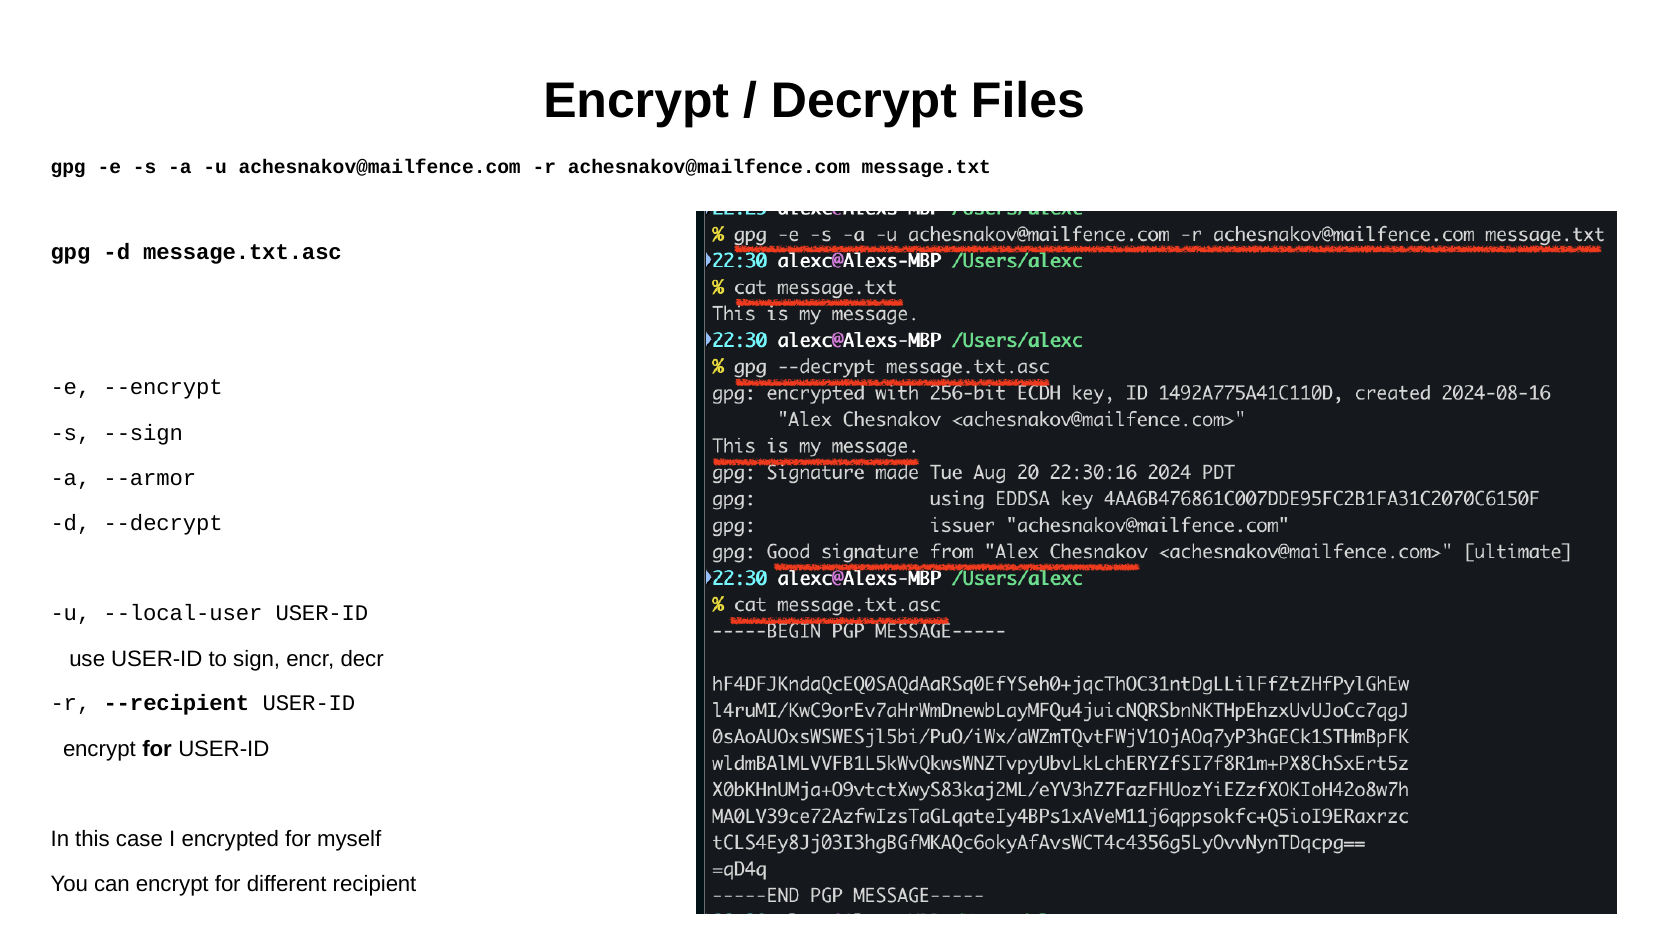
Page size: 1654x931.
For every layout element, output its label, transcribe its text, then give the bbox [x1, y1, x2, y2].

title Encrypt / Decrypt Files [108, 42, 1521, 157]
list gpg -e -s -a -u achesnakov@mailfence.com -r achesnakov@mailfence.com message.txt gpg -d message.txt.asc -e, --encrypt -s, --sign -a, --armor -d, --decrypt -u, --local-user USER-ID use USER-ID to sign, encr, decr -r, --recipient USER-ID encrypt for USER-ID In this case I encrypted for myself You can encrypt for different recipient [50, 157, 1601, 902]
picture [696, 211, 1617, 914]
